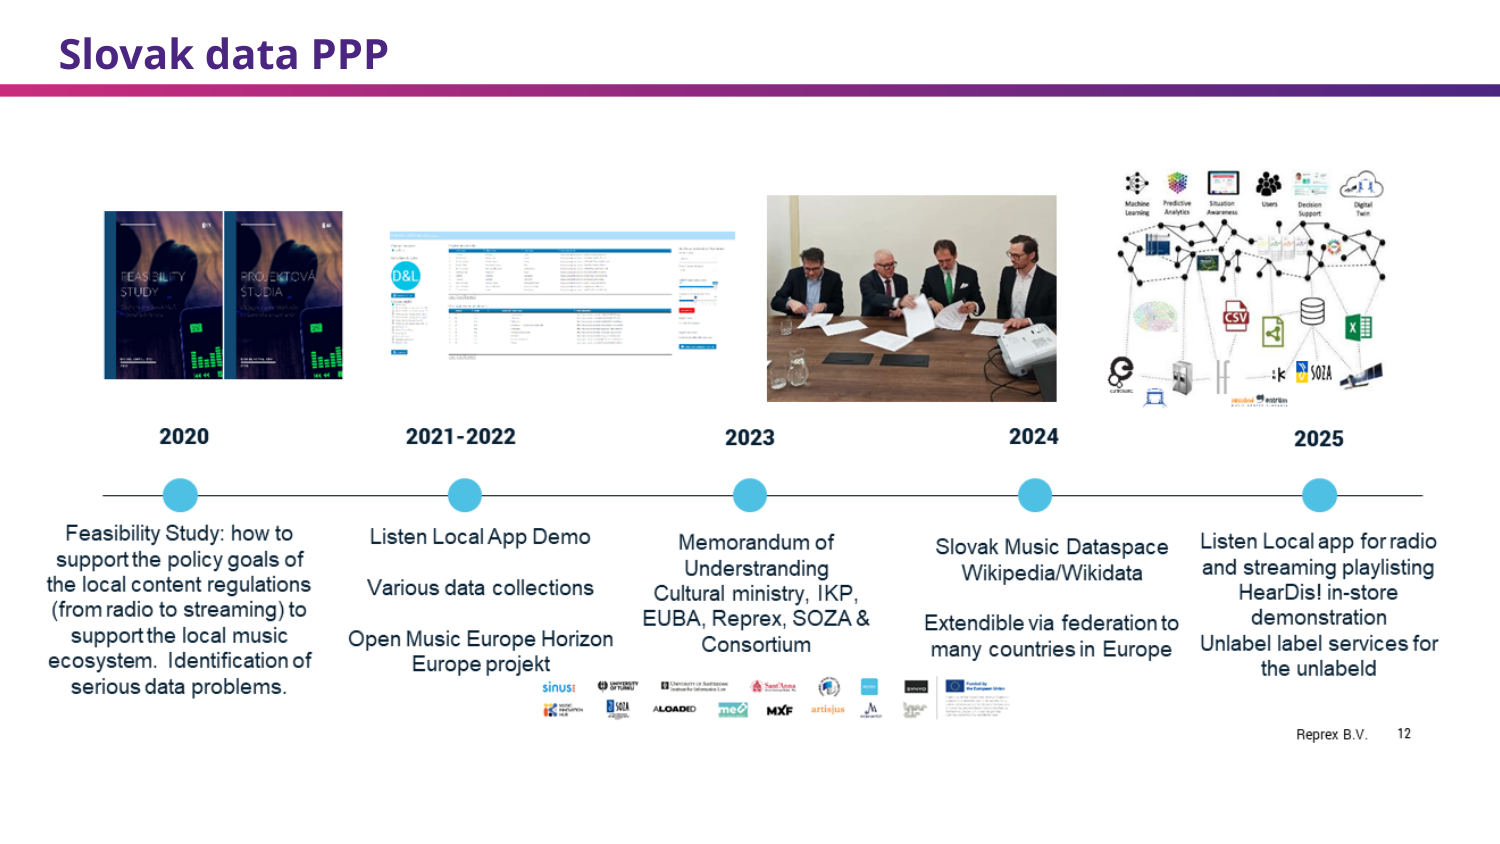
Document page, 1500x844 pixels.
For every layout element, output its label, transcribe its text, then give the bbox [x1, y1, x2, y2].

text_box Slovak data PPP [43, 12, 963, 93]
picture [0, 0, 1500, 844]
